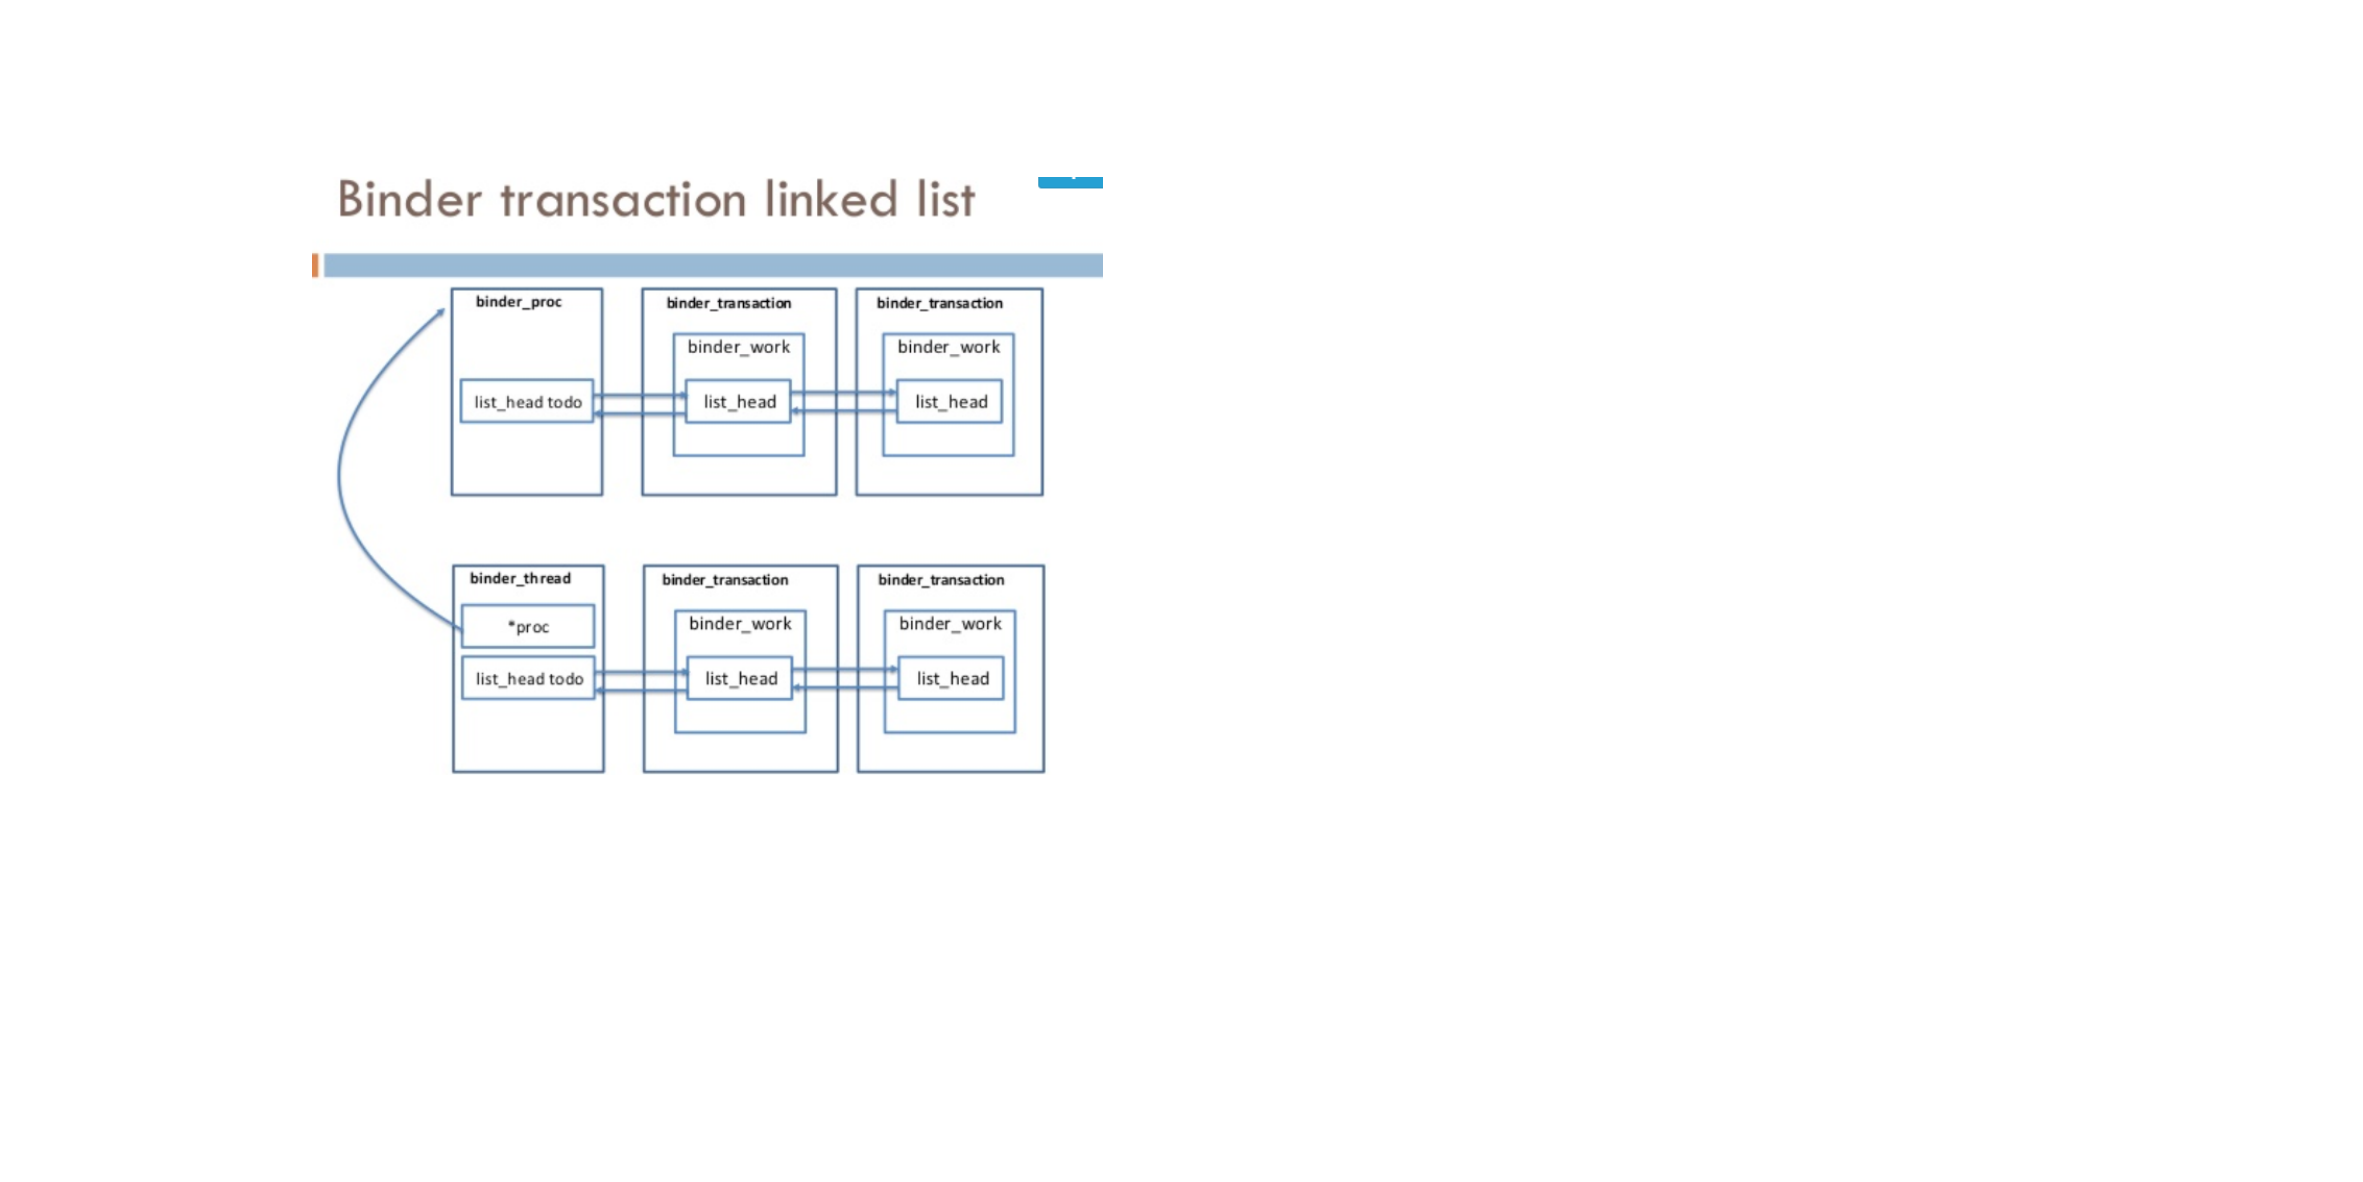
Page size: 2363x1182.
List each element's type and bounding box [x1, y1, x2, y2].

picture [312, 177, 1103, 775]
